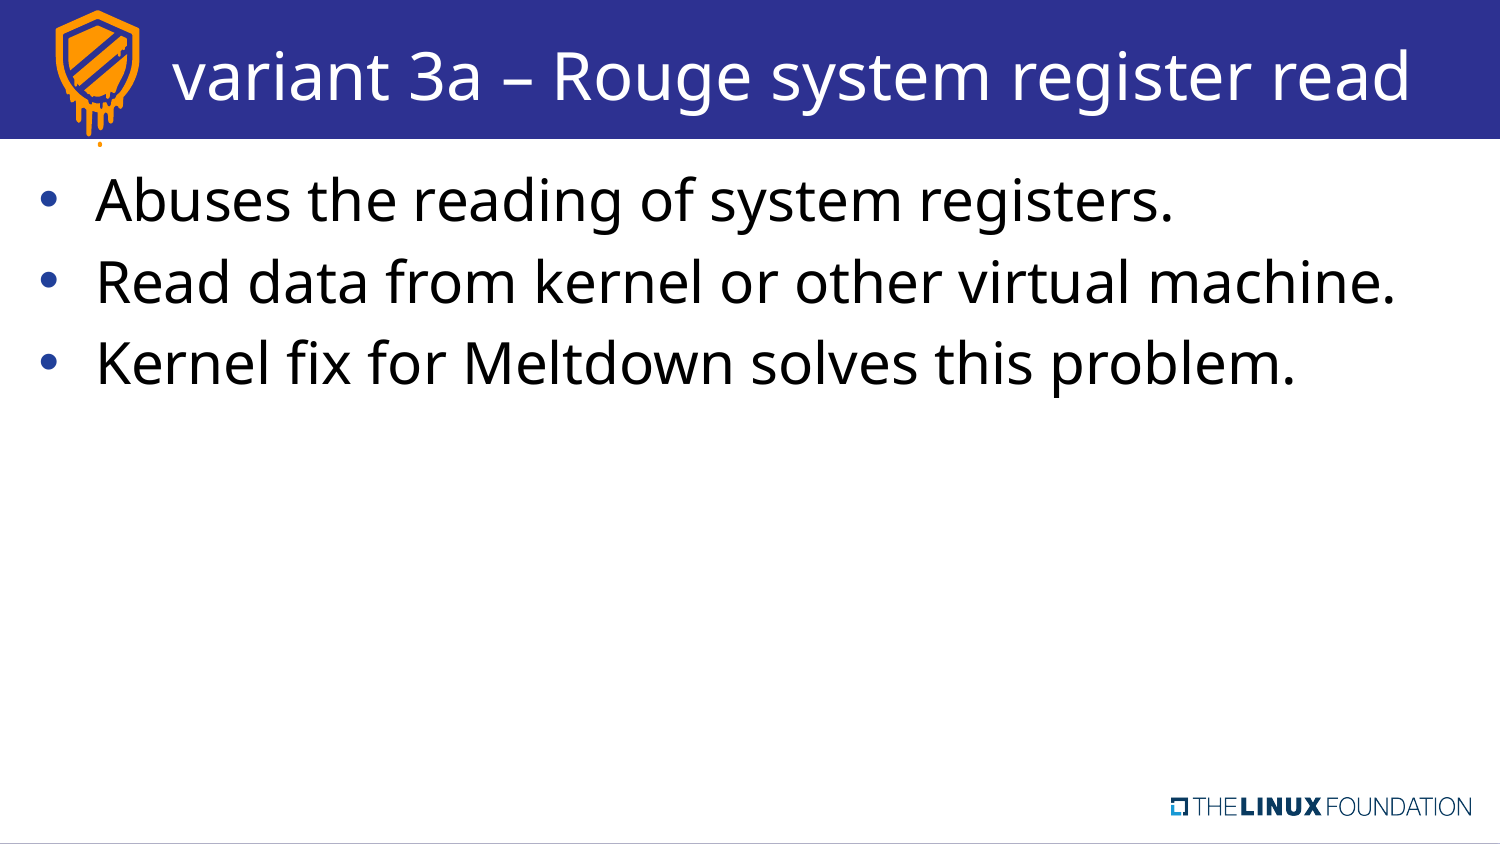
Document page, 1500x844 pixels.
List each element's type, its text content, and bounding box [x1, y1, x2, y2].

title variant 3a – Rouge system register read [7, 7, 1500, 140]
picture [1171, 797, 1471, 816]
picture [55, 9, 140, 147]
list Abuses the reading of system registers. Read data from kernel or other virtual machine. Kernel fix for Meltdown solves this problem. [23, 155, 1479, 713]
